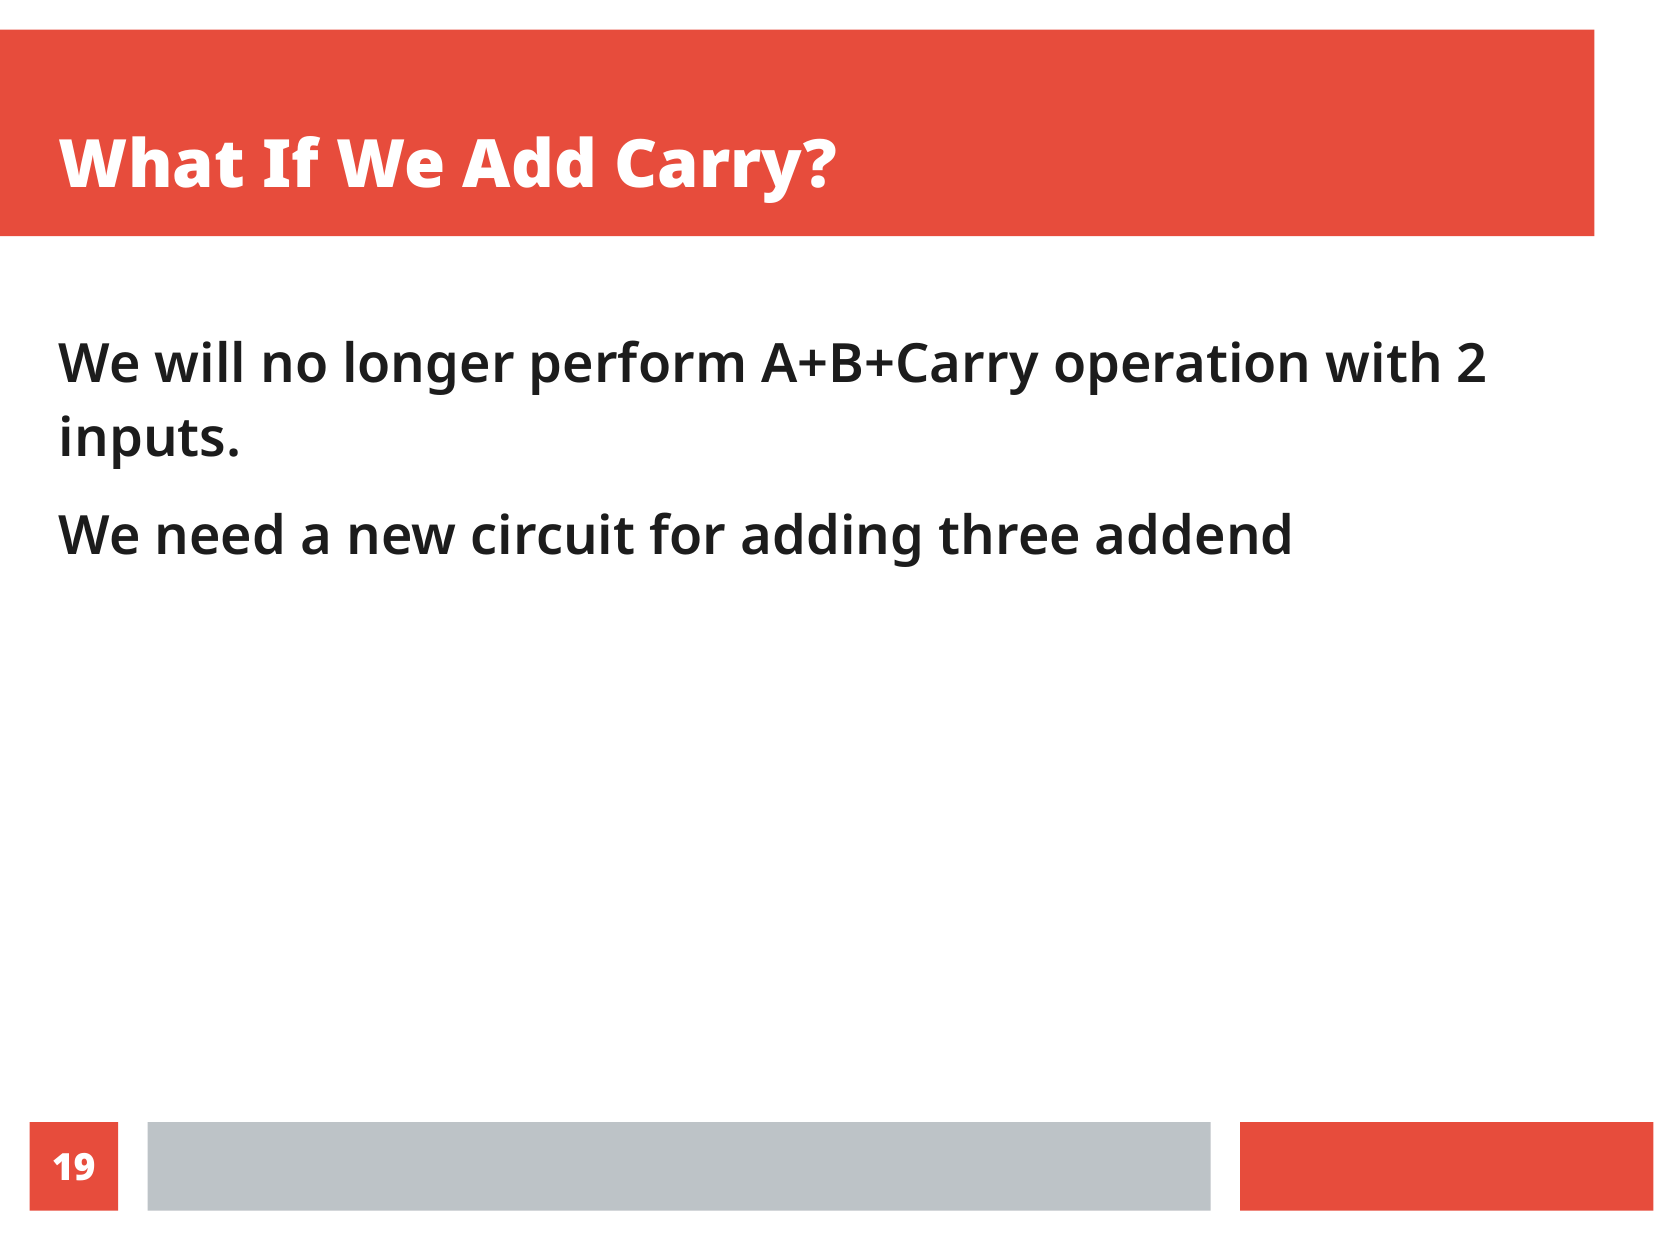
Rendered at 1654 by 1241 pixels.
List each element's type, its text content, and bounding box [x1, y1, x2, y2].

list We will no longer perform A+B+Carry operation with 2 inputs. We need a new circuit for adding three addend [59, 324, 1565, 1093]
title What If We Add Carry? [59, 59, 1595, 207]
